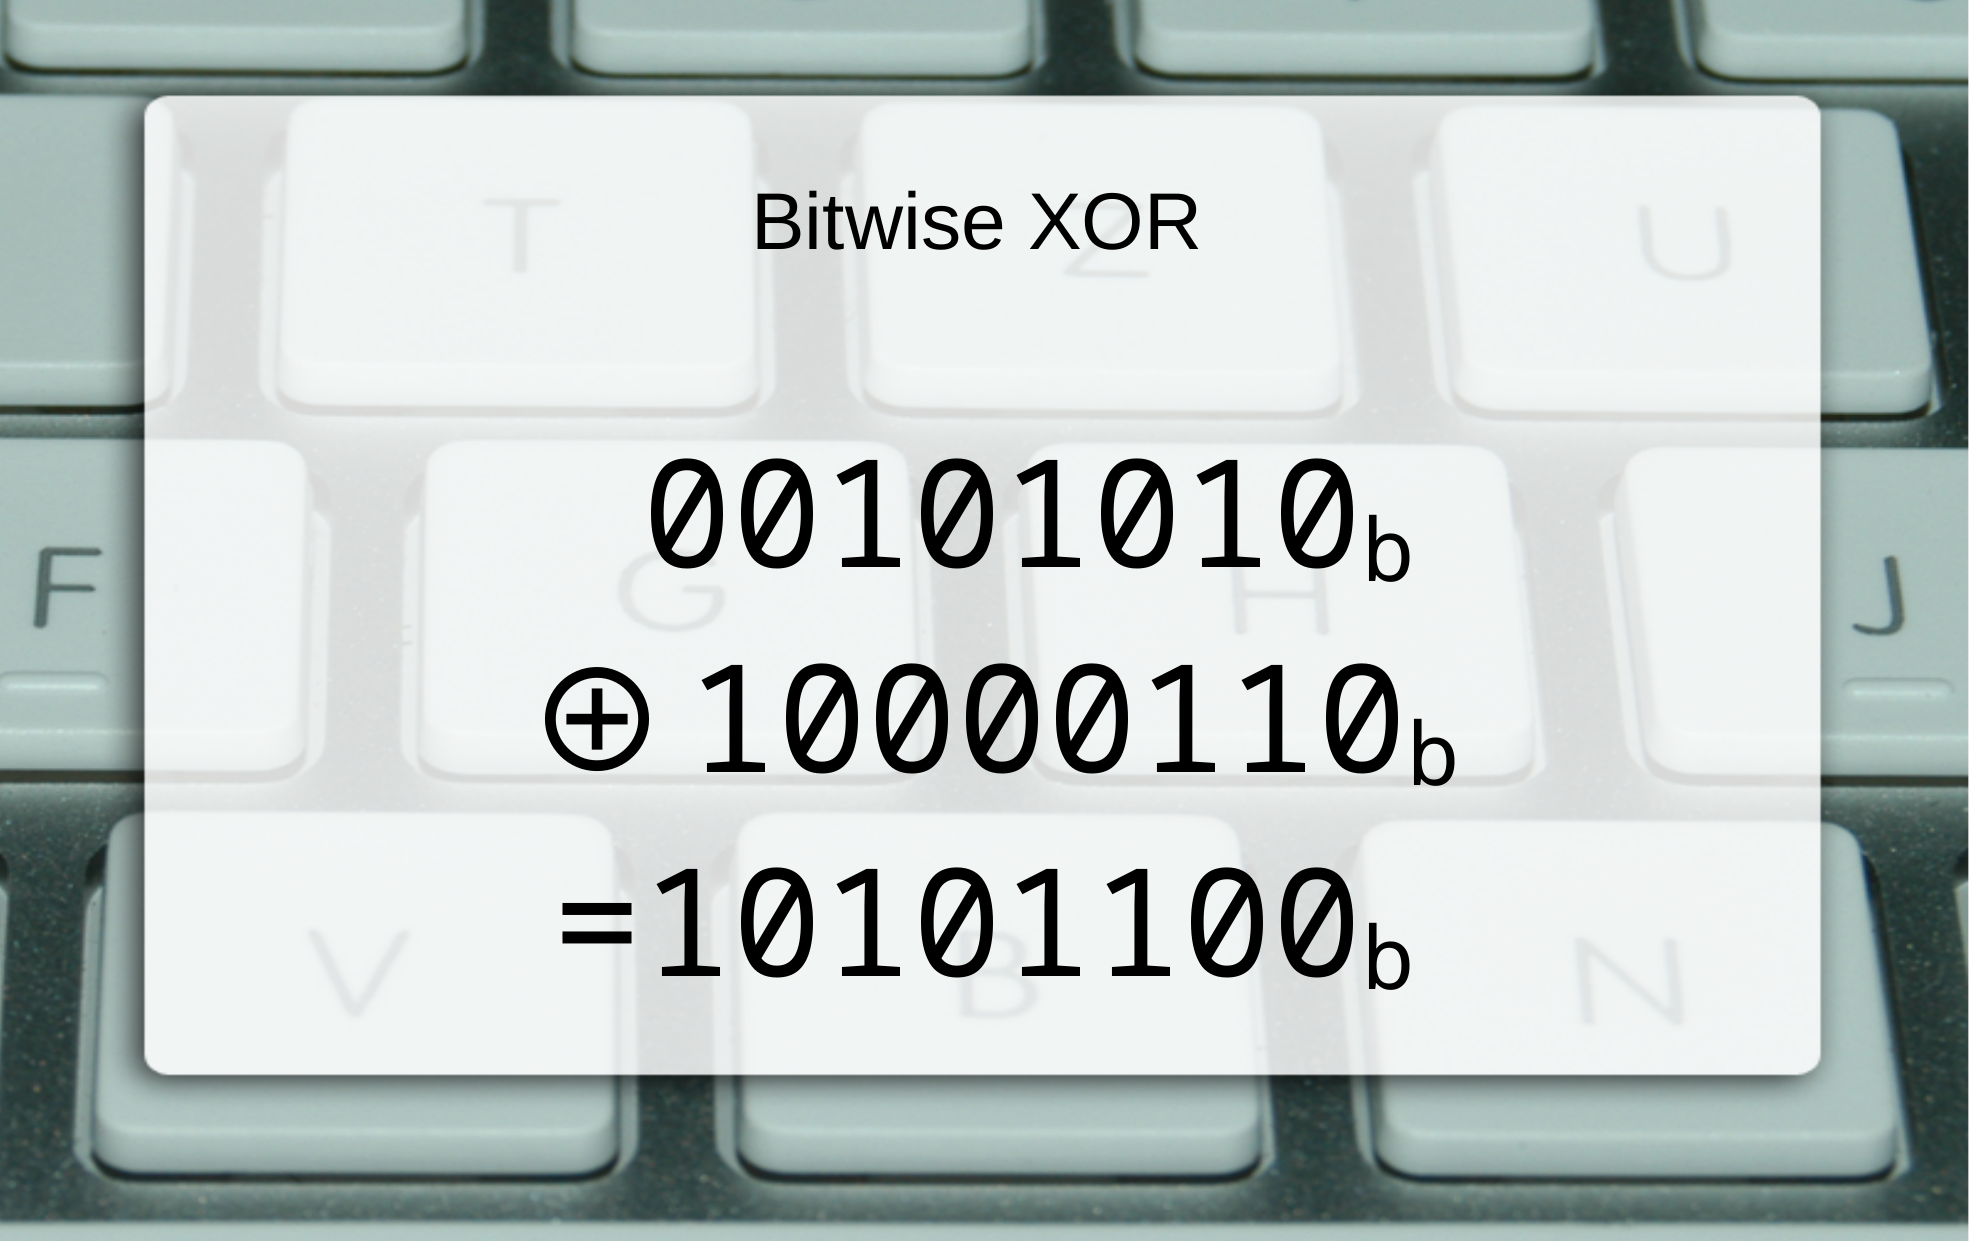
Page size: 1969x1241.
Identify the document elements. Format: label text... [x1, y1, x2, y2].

subtitle 00101010b ⊕10000110b =10101100b [175, 354, 1793, 1074]
title Bitwise XOR [161, 117, 1793, 325]
picture [0, 0, 1969, 1241]
